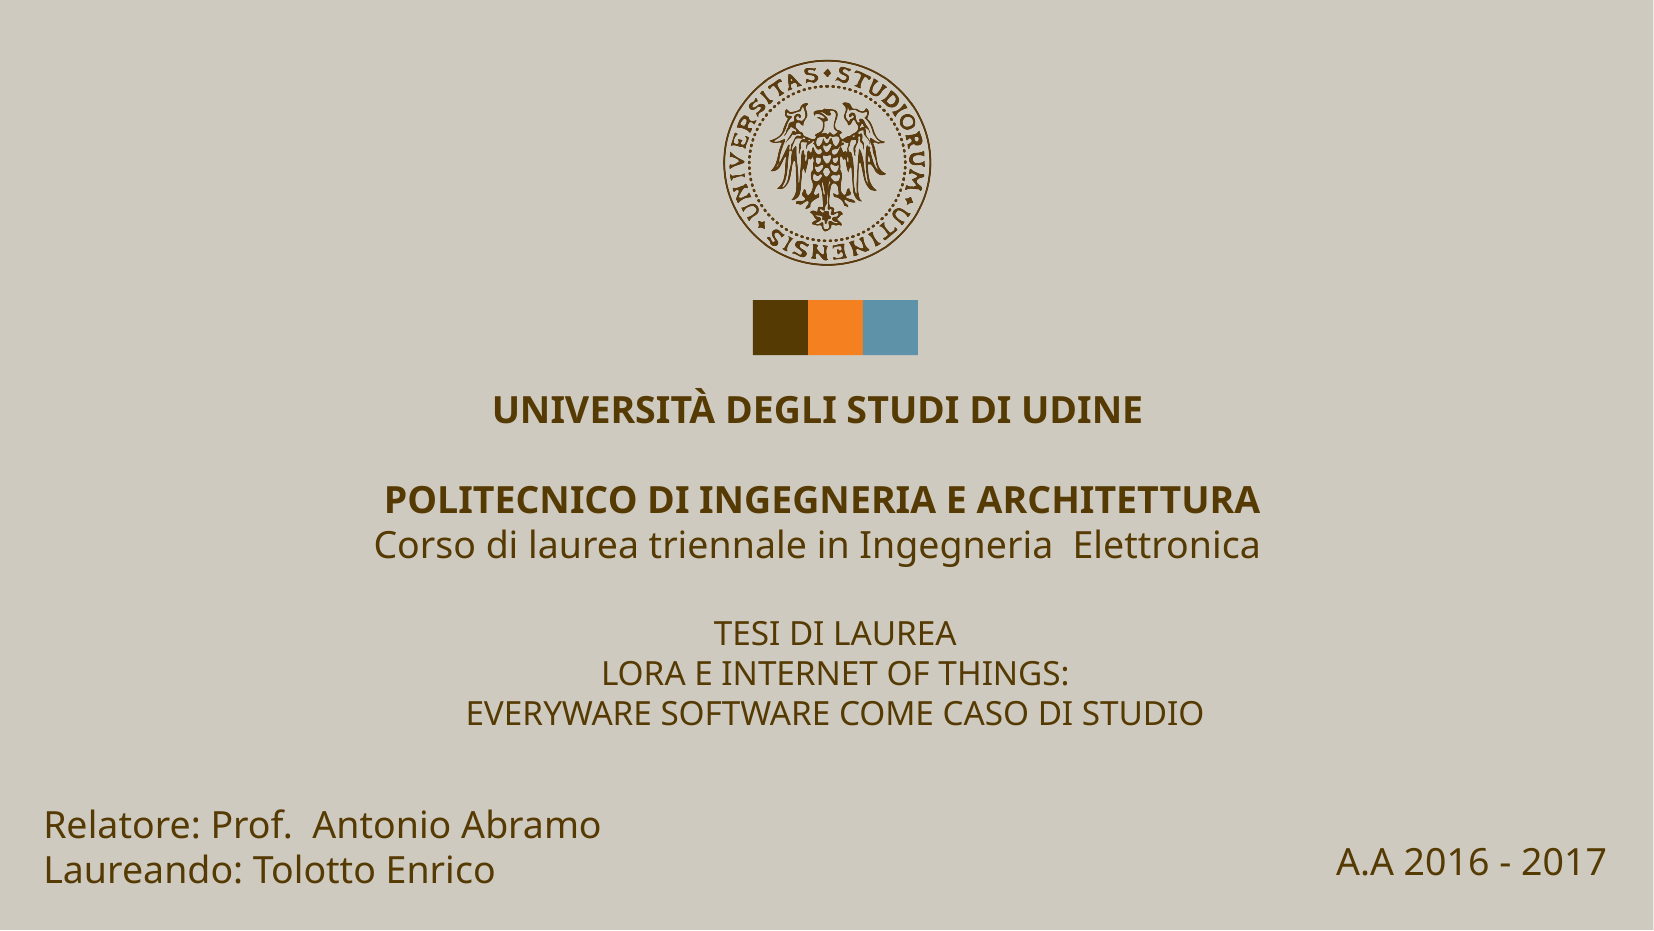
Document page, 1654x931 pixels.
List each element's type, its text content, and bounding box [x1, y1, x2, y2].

text_box A.A 2016 - 2017 [1287, 830, 1622, 880]
picture [712, 49, 940, 277]
text_box TESI DI LAUREA LORA E INTERNET OF THINGS: EVERYWARE SOFTWARE COME CASO DI STUDIO [343, 604, 1328, 766]
text_box Relatore: Prof. Antonio Abramo Laureando: Tolotto Enrico [28, 792, 713, 880]
text_box UNIVERSITÀ DEGLI STUDI DI UDINE POLITECNICO DI INGEGNERIA E ARCHITETTURA Corso di laurea triennale in Ingegneria Elettronica [325, 378, 1310, 540]
text_box [752, 300, 918, 356]
